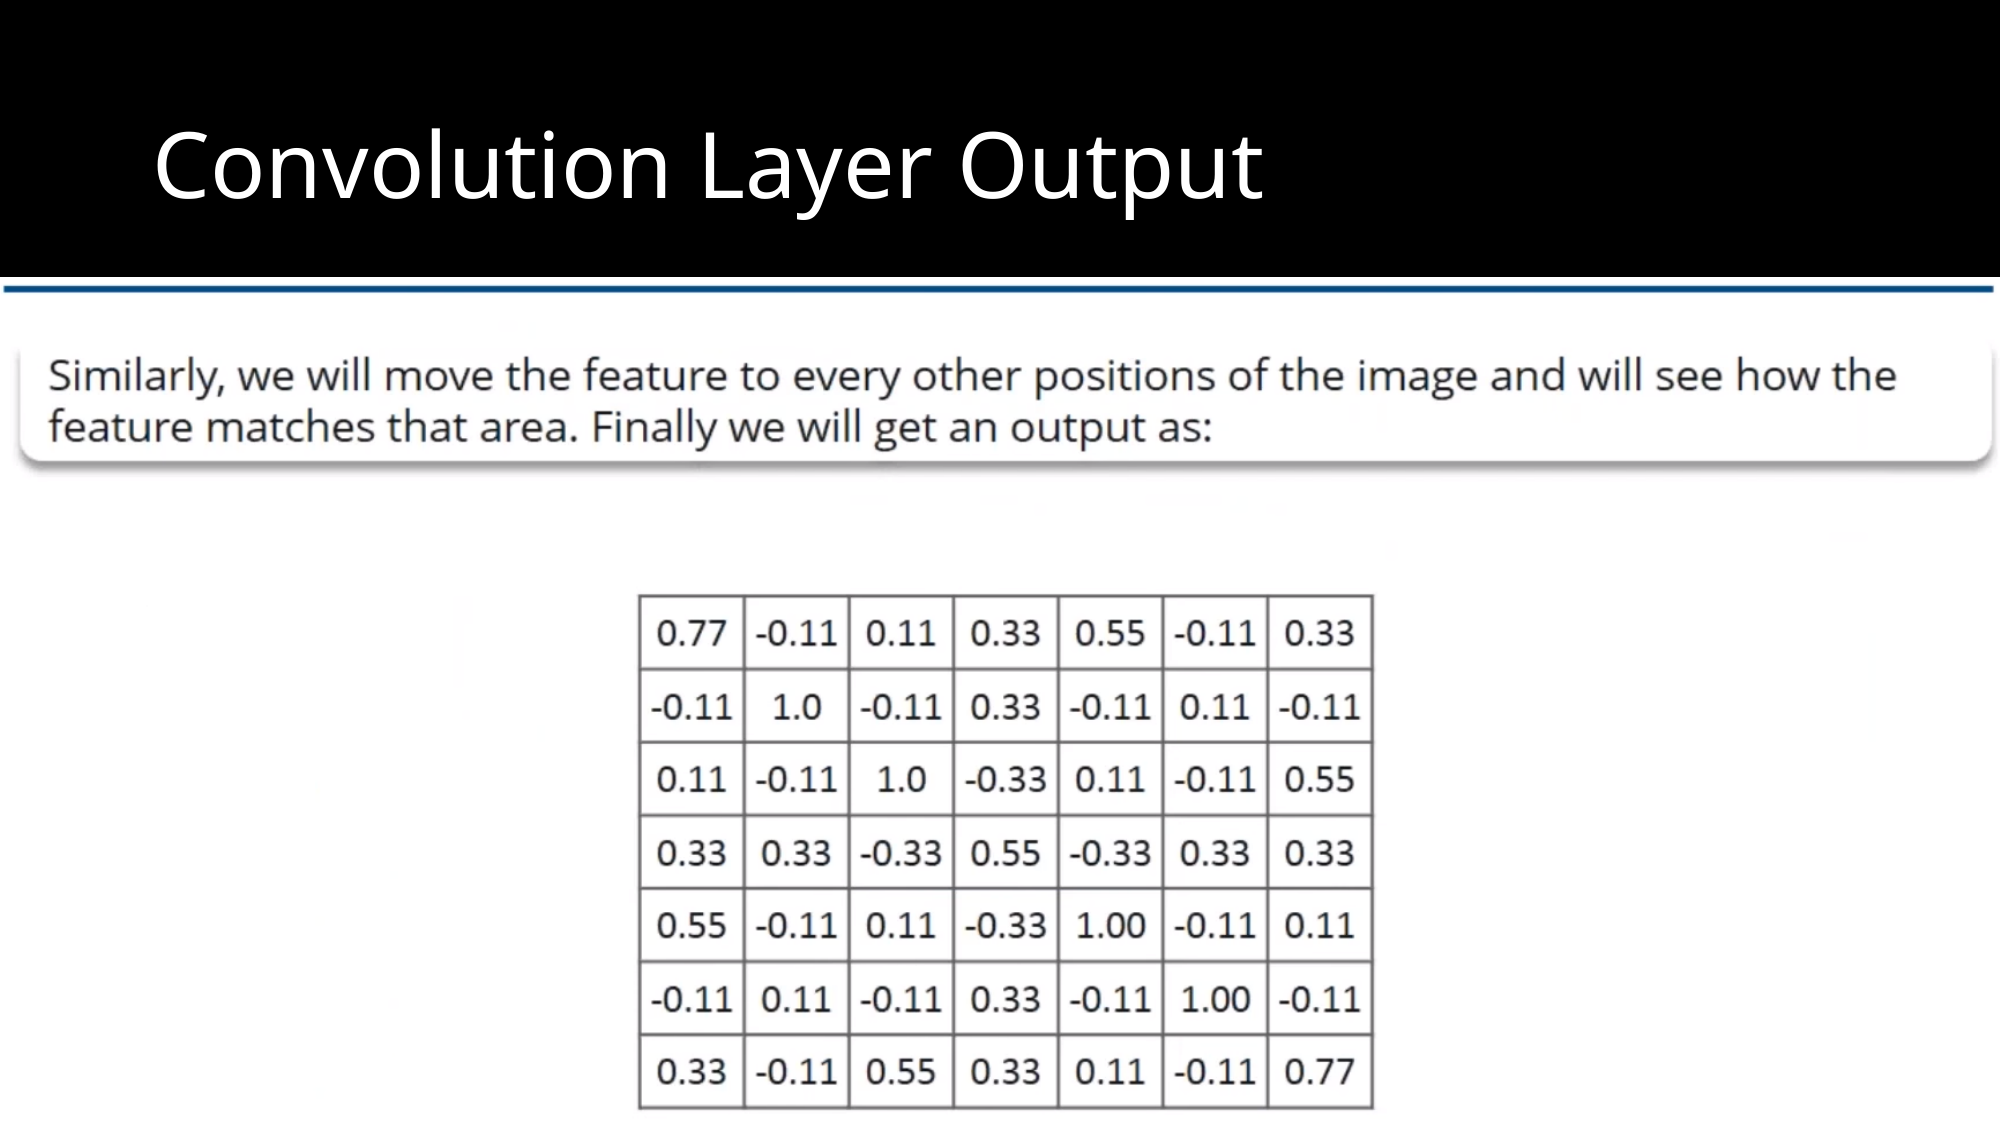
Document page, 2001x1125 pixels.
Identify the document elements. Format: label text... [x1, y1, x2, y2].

text_box Convolution Layer Output [137, 59, 1863, 278]
picture [0, 277, 2000, 1125]
